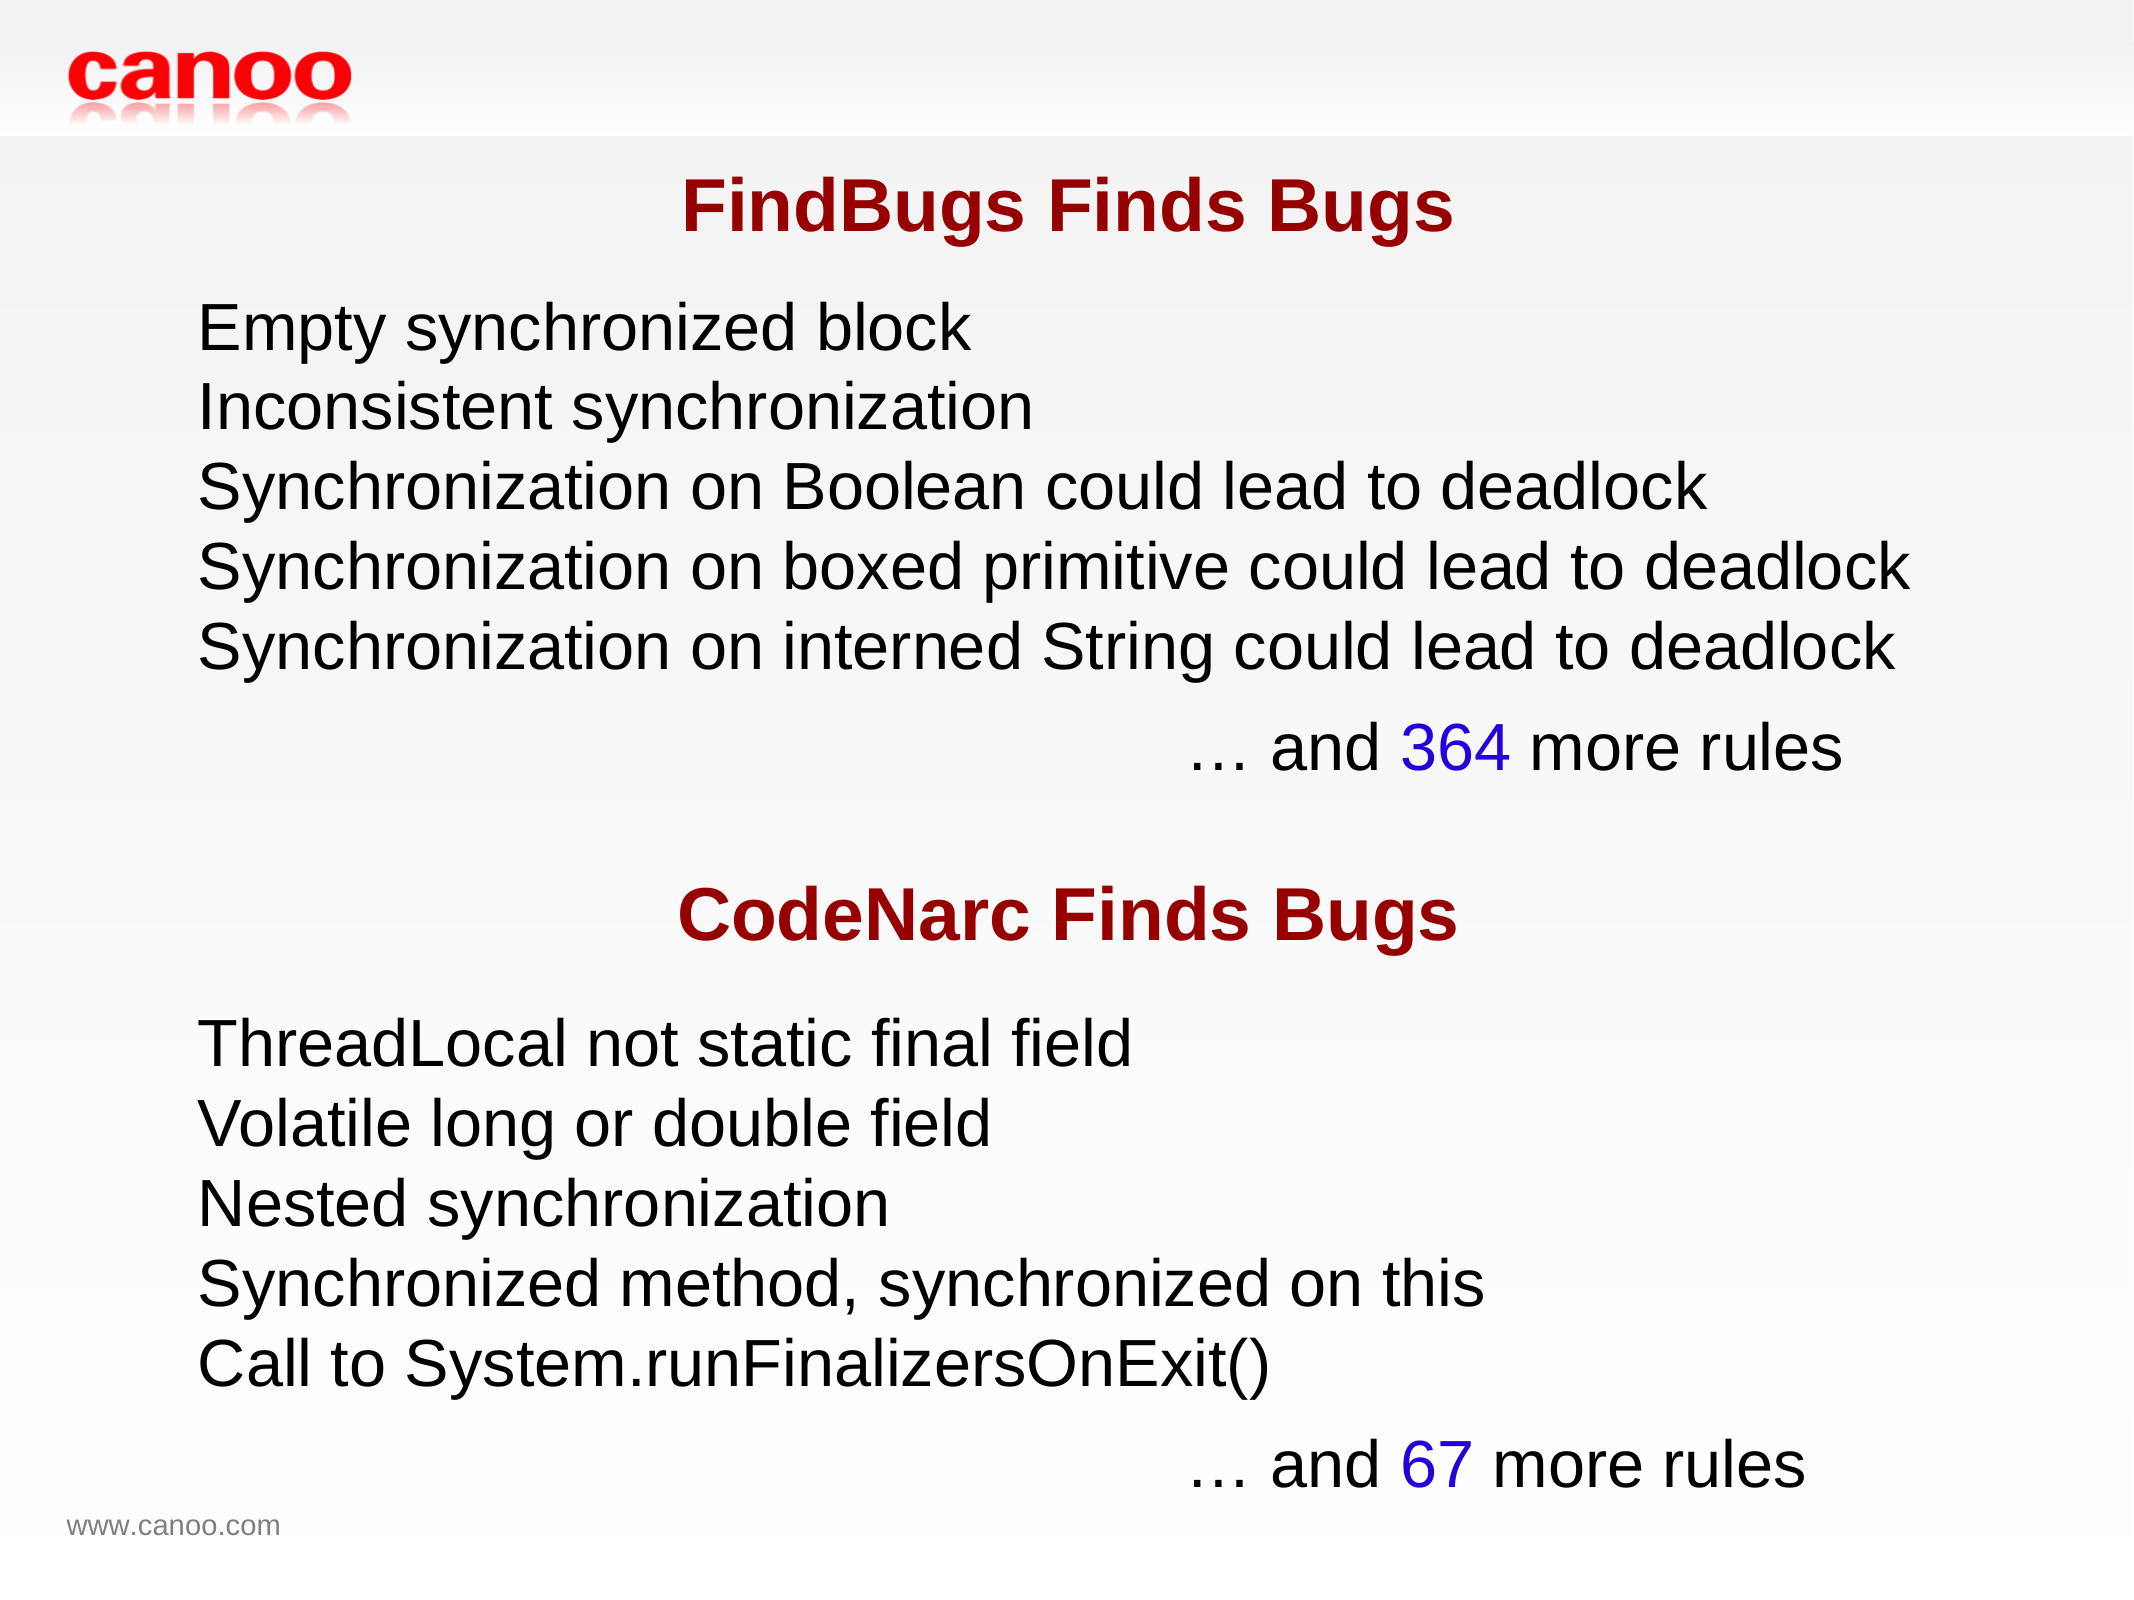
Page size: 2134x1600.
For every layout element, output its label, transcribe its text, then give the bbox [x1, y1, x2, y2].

title CodeNarc Finds Bugs [62, 856, 2076, 965]
title FindBugs Finds Bugs [62, 147, 2075, 257]
picture [65, 48, 353, 147]
subtitle Empty synchronized block Inconsistent synchronization Synchronization on Boolean could lead to deadlock Synchronization on boxed primitive could lead to deadlock Synchronization on interned String could lead to deadlock … and 364 more rules [197, 283, 1936, 856]
text_box ThreadLocal not static final field Volatile long or double field Nested synchronization Synchronized method, synchronized on this Call to System.runFinalizersOnExit() … and 67 more rules [197, 999, 1936, 1582]
